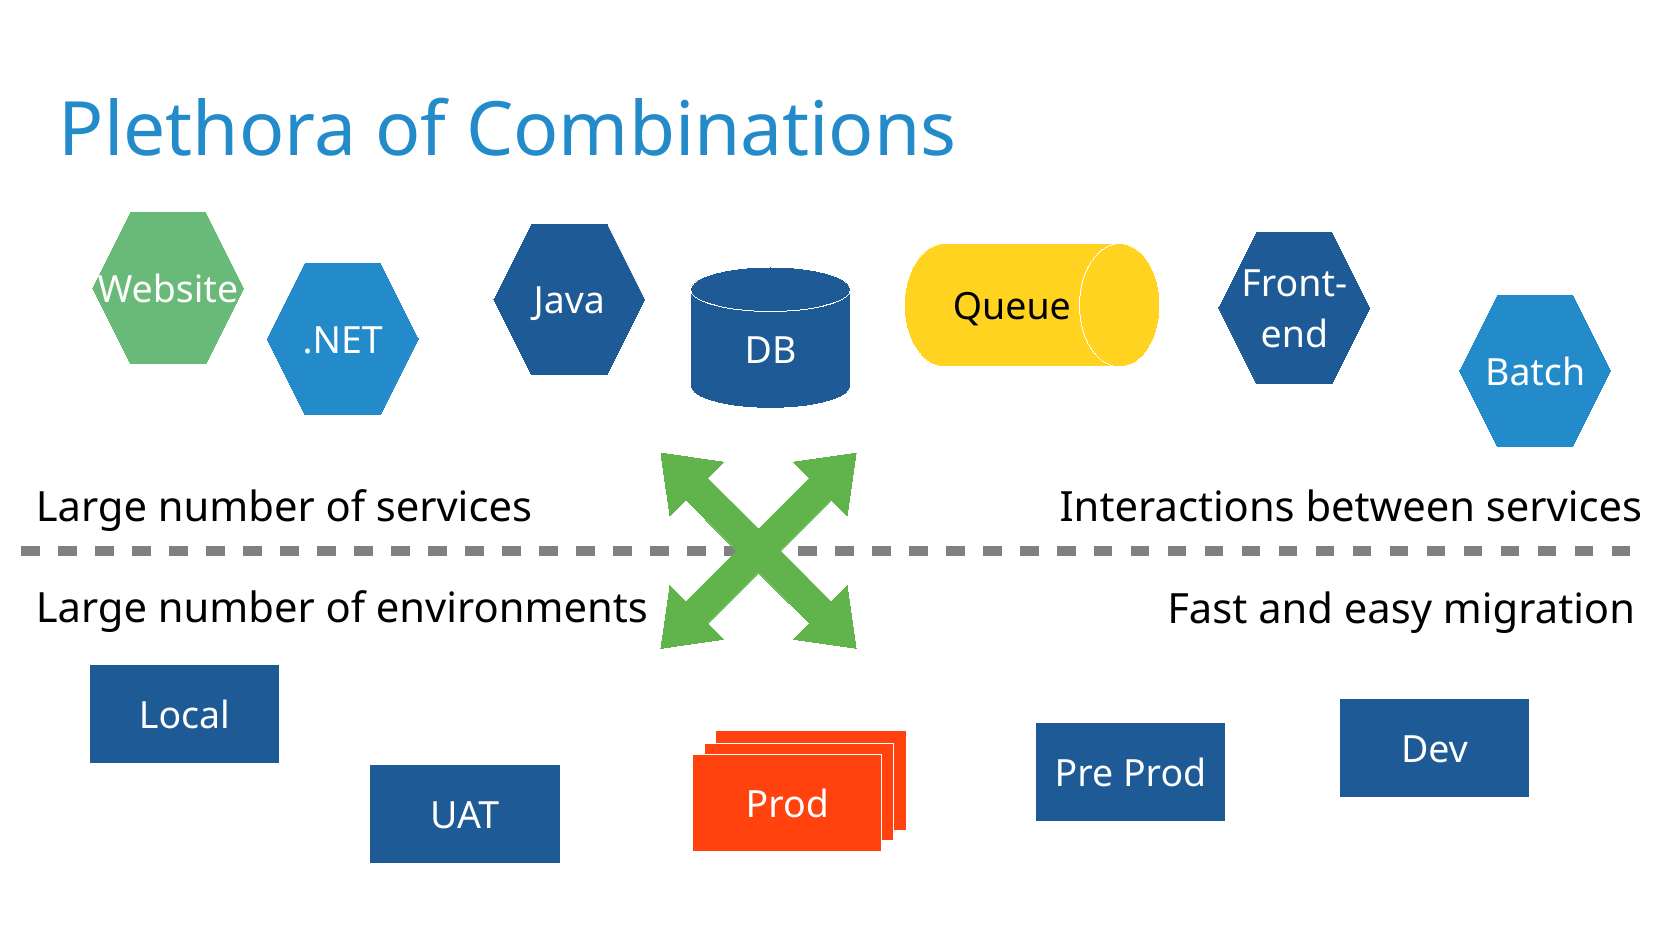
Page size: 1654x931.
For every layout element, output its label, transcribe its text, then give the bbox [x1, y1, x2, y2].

text_box Fast and easy migration [1161, 578, 1613, 628]
text_box Pre Prod [1036, 723, 1225, 821]
title Plethora of Combinations [59, 59, 1595, 178]
text_box DB [690, 266, 851, 409]
text_box Java [493, 224, 645, 375]
list [59, 236, 1595, 768]
text_box Local [90, 665, 279, 763]
text_box Website [92, 212, 244, 364]
text_box Interactions between services [1053, 476, 1610, 527]
text_box Prod [716, 731, 906, 830]
text_box [660, 453, 857, 649]
text_box Dev [1340, 699, 1529, 797]
text_box .NET [267, 263, 419, 415]
text_box Front- end [1218, 232, 1370, 384]
text_box Batch [1459, 295, 1611, 447]
text_box UAT [370, 765, 560, 863]
text_box Large number of services [29, 476, 506, 527]
text_box Queue [904, 243, 1160, 367]
text_box Large number of environments [29, 577, 606, 627]
text_box Prod [692, 754, 882, 852]
text_box Prod [704, 743, 894, 841]
